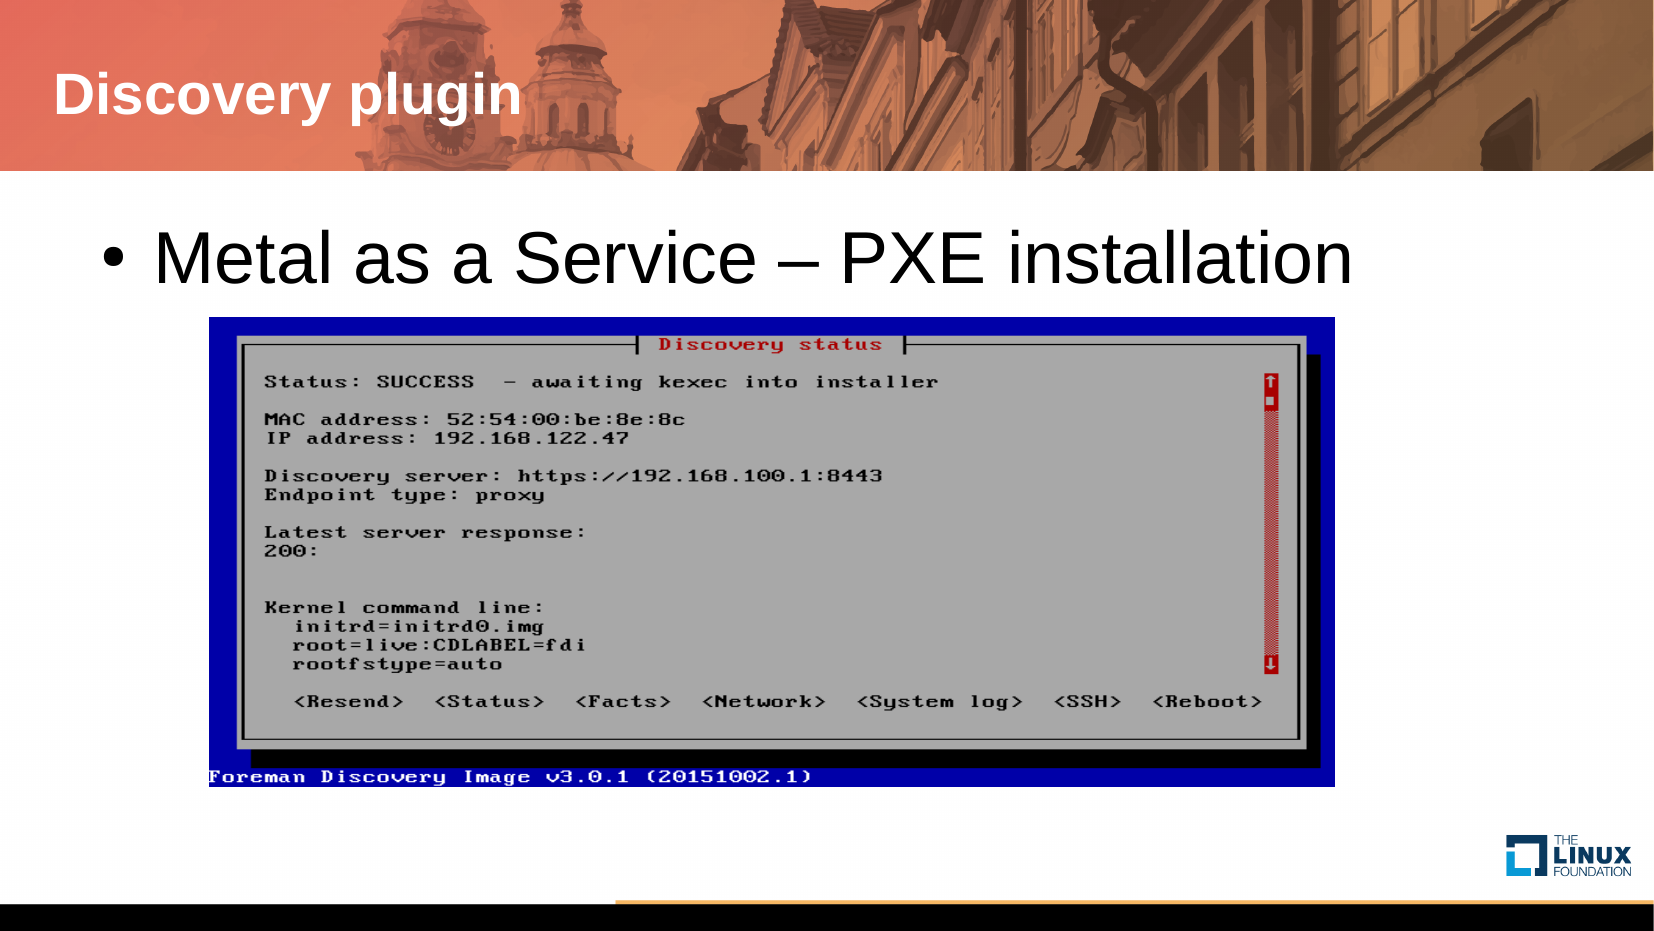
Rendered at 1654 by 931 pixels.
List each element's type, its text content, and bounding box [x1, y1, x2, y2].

picture [0, 0, 1654, 931]
list Metal as a Service – PXE installation [82, 217, 1571, 757]
title Discovery plugin [53, 21, 1571, 167]
